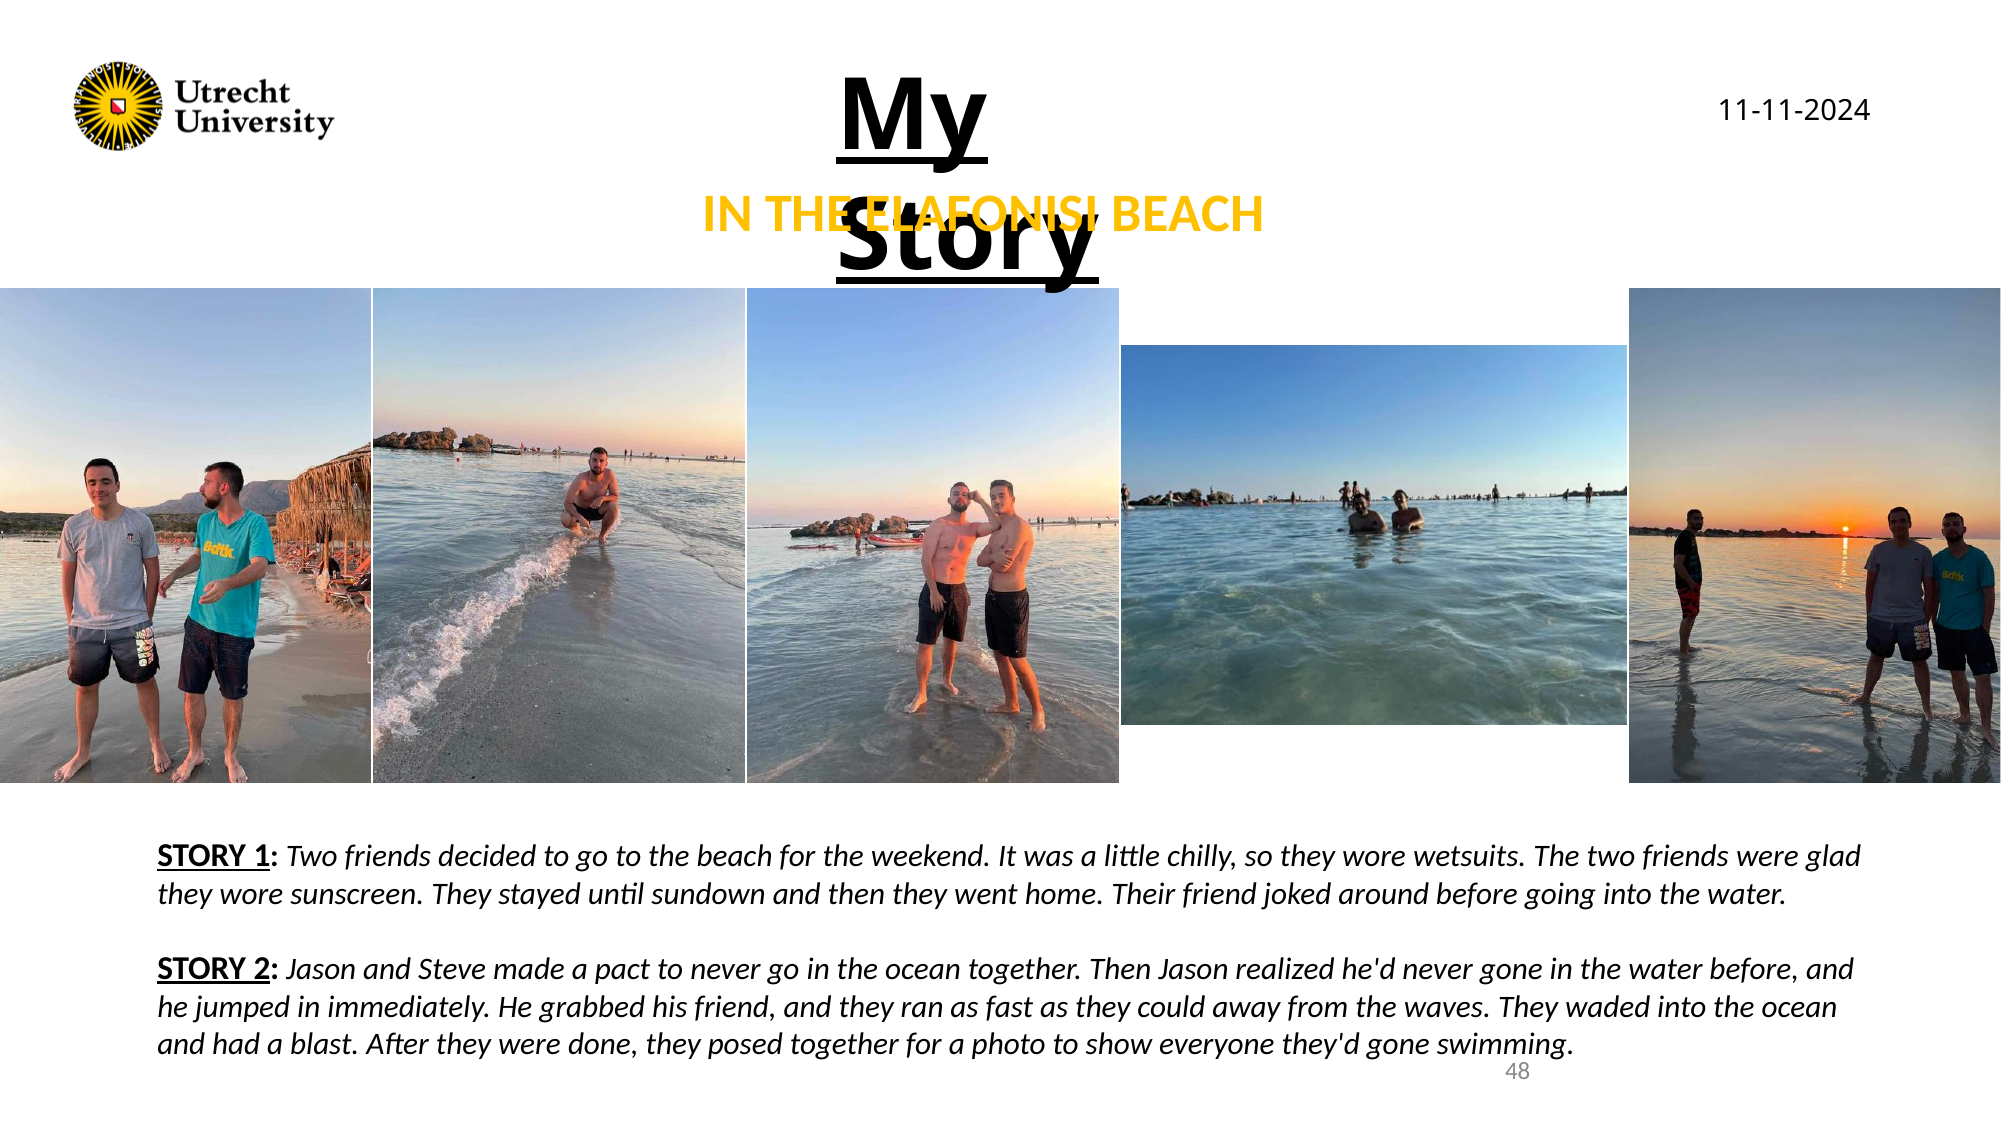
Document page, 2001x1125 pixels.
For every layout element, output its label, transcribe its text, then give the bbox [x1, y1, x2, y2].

picture [0, 288, 371, 783]
text_box 11-11-2024 [1702, 84, 1943, 120]
text_box [1489, 1039, 1941, 1100]
picture [747, 288, 1119, 783]
text_box IN THE ELAFONISI BEACH [687, 169, 1298, 251]
picture [1629, 288, 2001, 783]
text_box STORY 2: Jason and Steve made a pact to never go in the ocean together. Then Jason realized he'd never gone in the water before, and he jumped in immediately. He grabbed his friend, and they ran as fast as they could away from the waves. They waded into the ocean and had a blast. After they were done, they posed together for a photo to show everyone they'd gone swimming. [142, 938, 1903, 1070]
text_box STORY 1: Two friends decided to go to the beach for the weekend. It was a little chilly, so they wore wetsuits. The two friends were glad they wore sunscreen. They stayed until sundown and then they went home. Their friend joked around before going into the water. [142, 826, 1903, 920]
picture [1121, 345, 1627, 725]
picture [373, 288, 745, 783]
text_box My Story [821, 41, 1180, 169]
